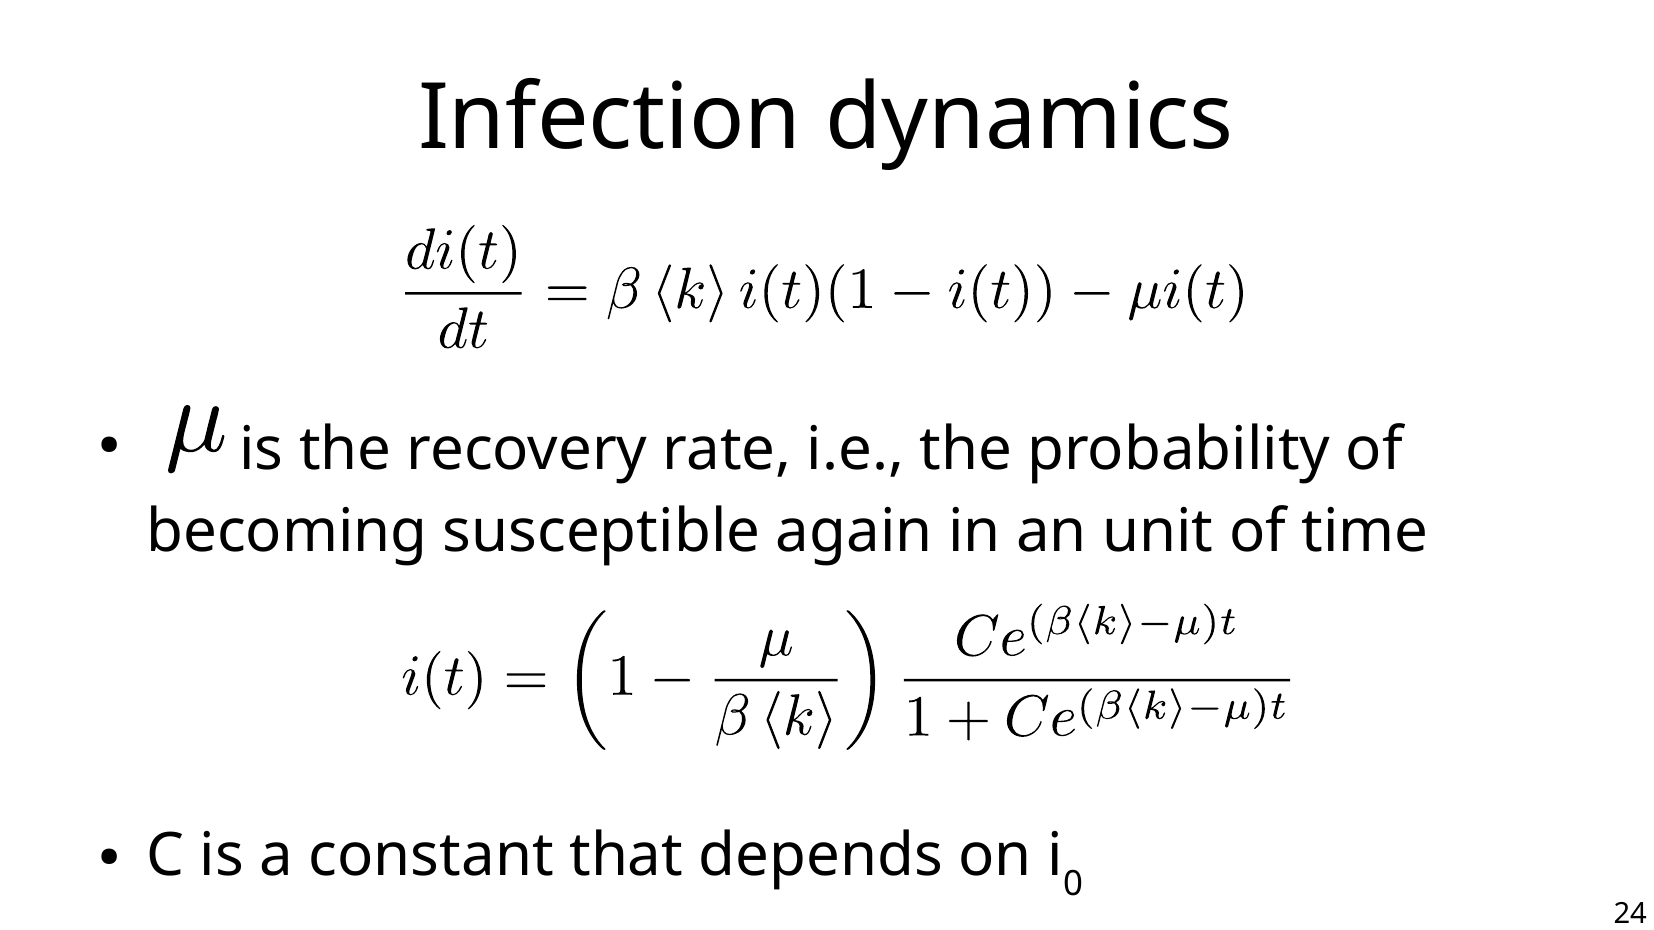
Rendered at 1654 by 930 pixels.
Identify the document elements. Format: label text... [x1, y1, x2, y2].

list is the recovery rate, i.e., the probability of becoming susceptible again in an unit of time C is a constant that depends on i0 [82, 405, 1571, 916]
title Infection dynamics [82, 1, 1571, 225]
text_box [405, 224, 1249, 349]
text_box [165, 405, 228, 474]
text_box [401, 603, 1291, 751]
